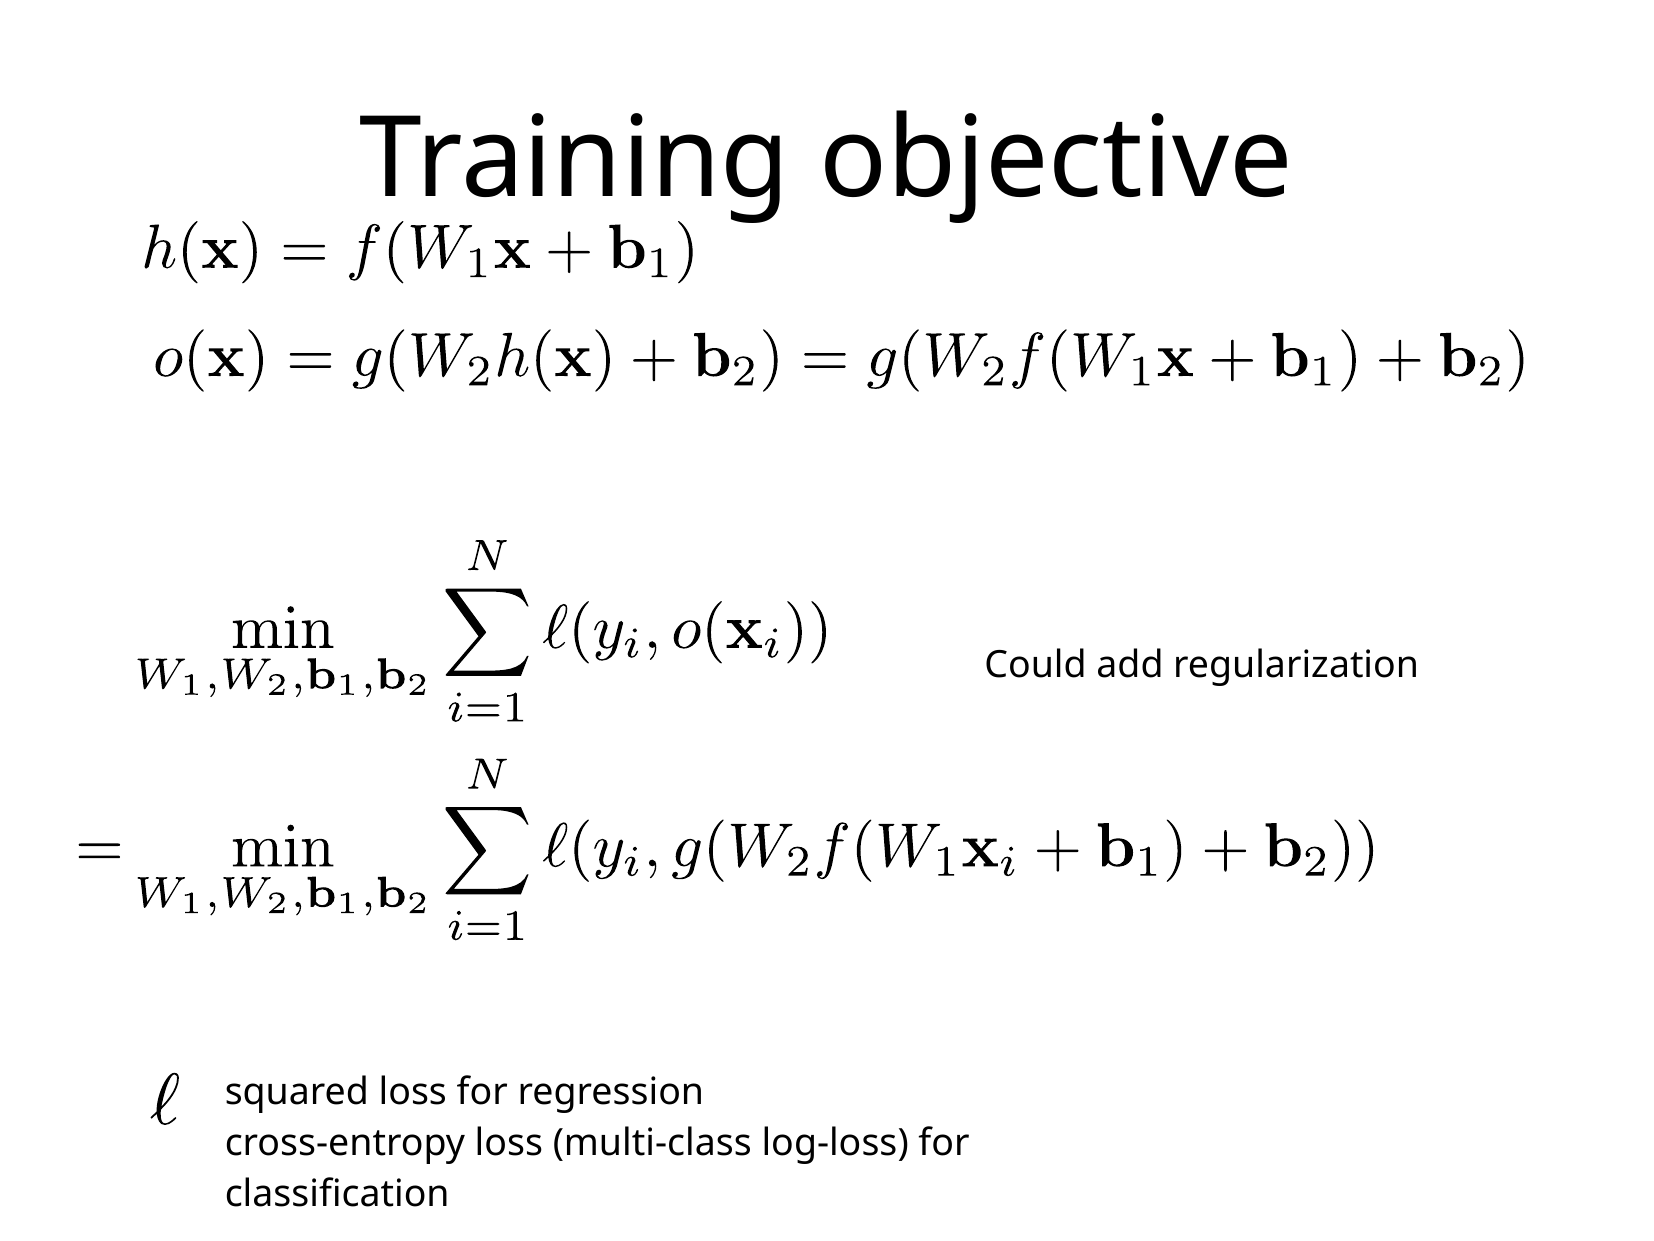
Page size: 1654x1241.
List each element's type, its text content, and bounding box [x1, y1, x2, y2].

text_box [75, 540, 1380, 941]
text_box [141, 221, 699, 284]
text_box Could add regularization [969, 630, 1525, 683]
title Training objective [82, 49, 1571, 257]
text_box [152, 329, 1530, 392]
text_box squared loss for regression cross-entropy loss (multi-class log-loss) for classification [210, 1056, 1171, 1186]
text_box [149, 1072, 181, 1126]
